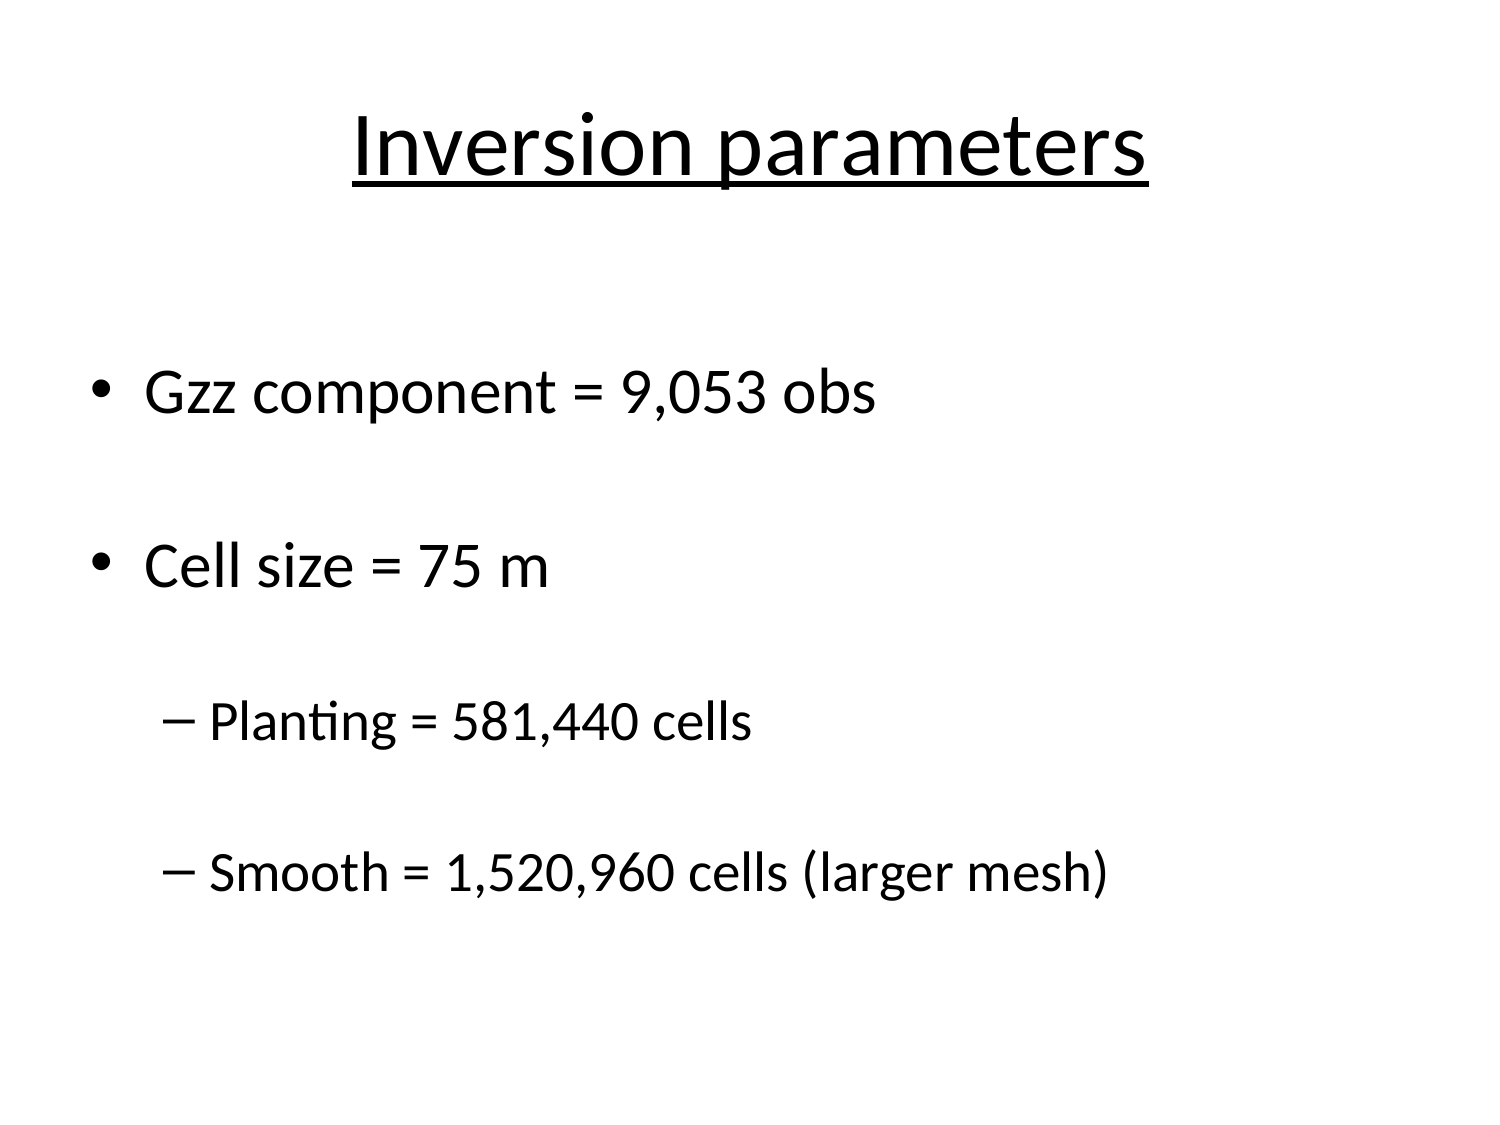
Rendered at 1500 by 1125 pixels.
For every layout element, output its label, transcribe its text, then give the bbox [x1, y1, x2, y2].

title Inversion parameters [75, 21, 1426, 257]
list Gzz component = 9,053 obs Cell size = 75 m Planting = 581,440 cells Smooth = 1,520,960 cells (larger mesh) [75, 262, 1426, 916]
